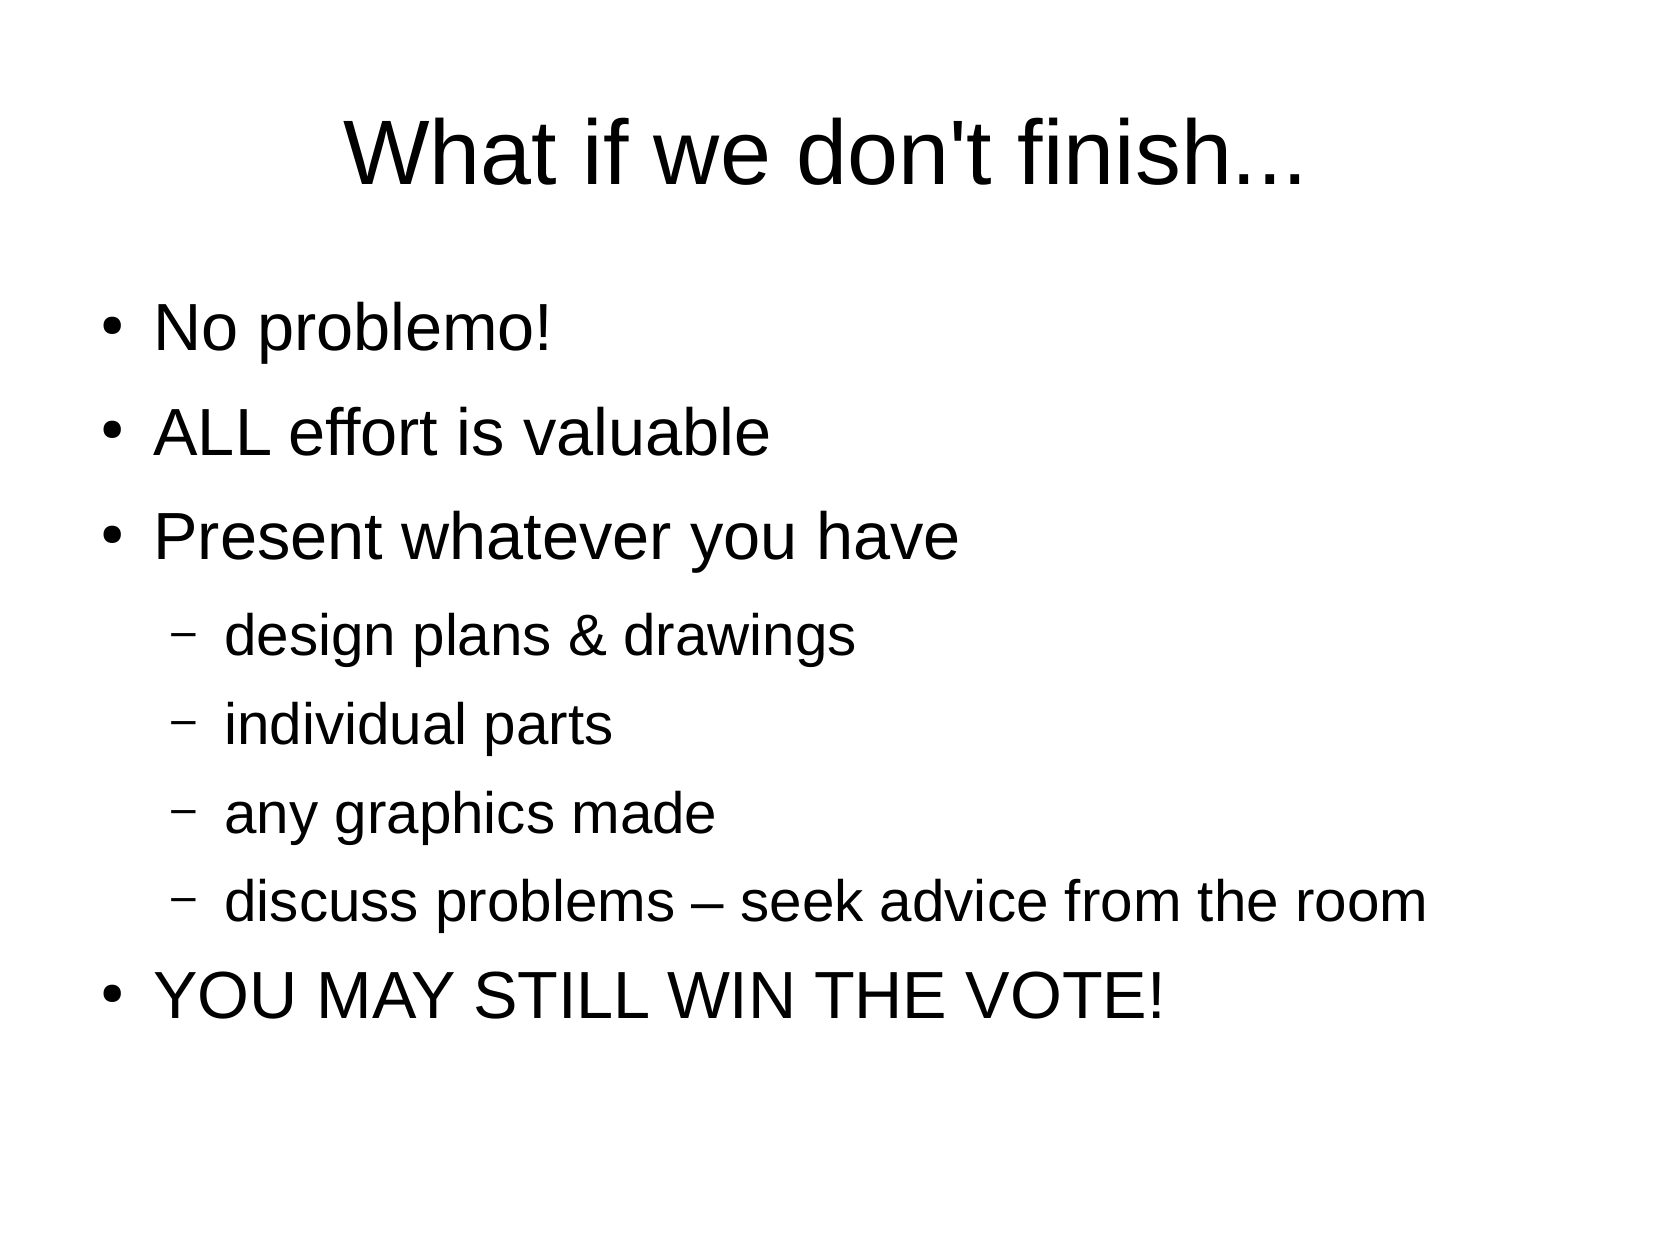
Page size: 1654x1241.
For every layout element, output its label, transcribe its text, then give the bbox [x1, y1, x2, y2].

title What if we don't finish... [82, 49, 1571, 257]
list No problemo! ALL effort is valuable Present whatever you have design plans & drawings individual parts any graphics made discuss problems – seek advice from the room YOU MAY STILL WIN THE VOTE! [82, 290, 1571, 1109]
